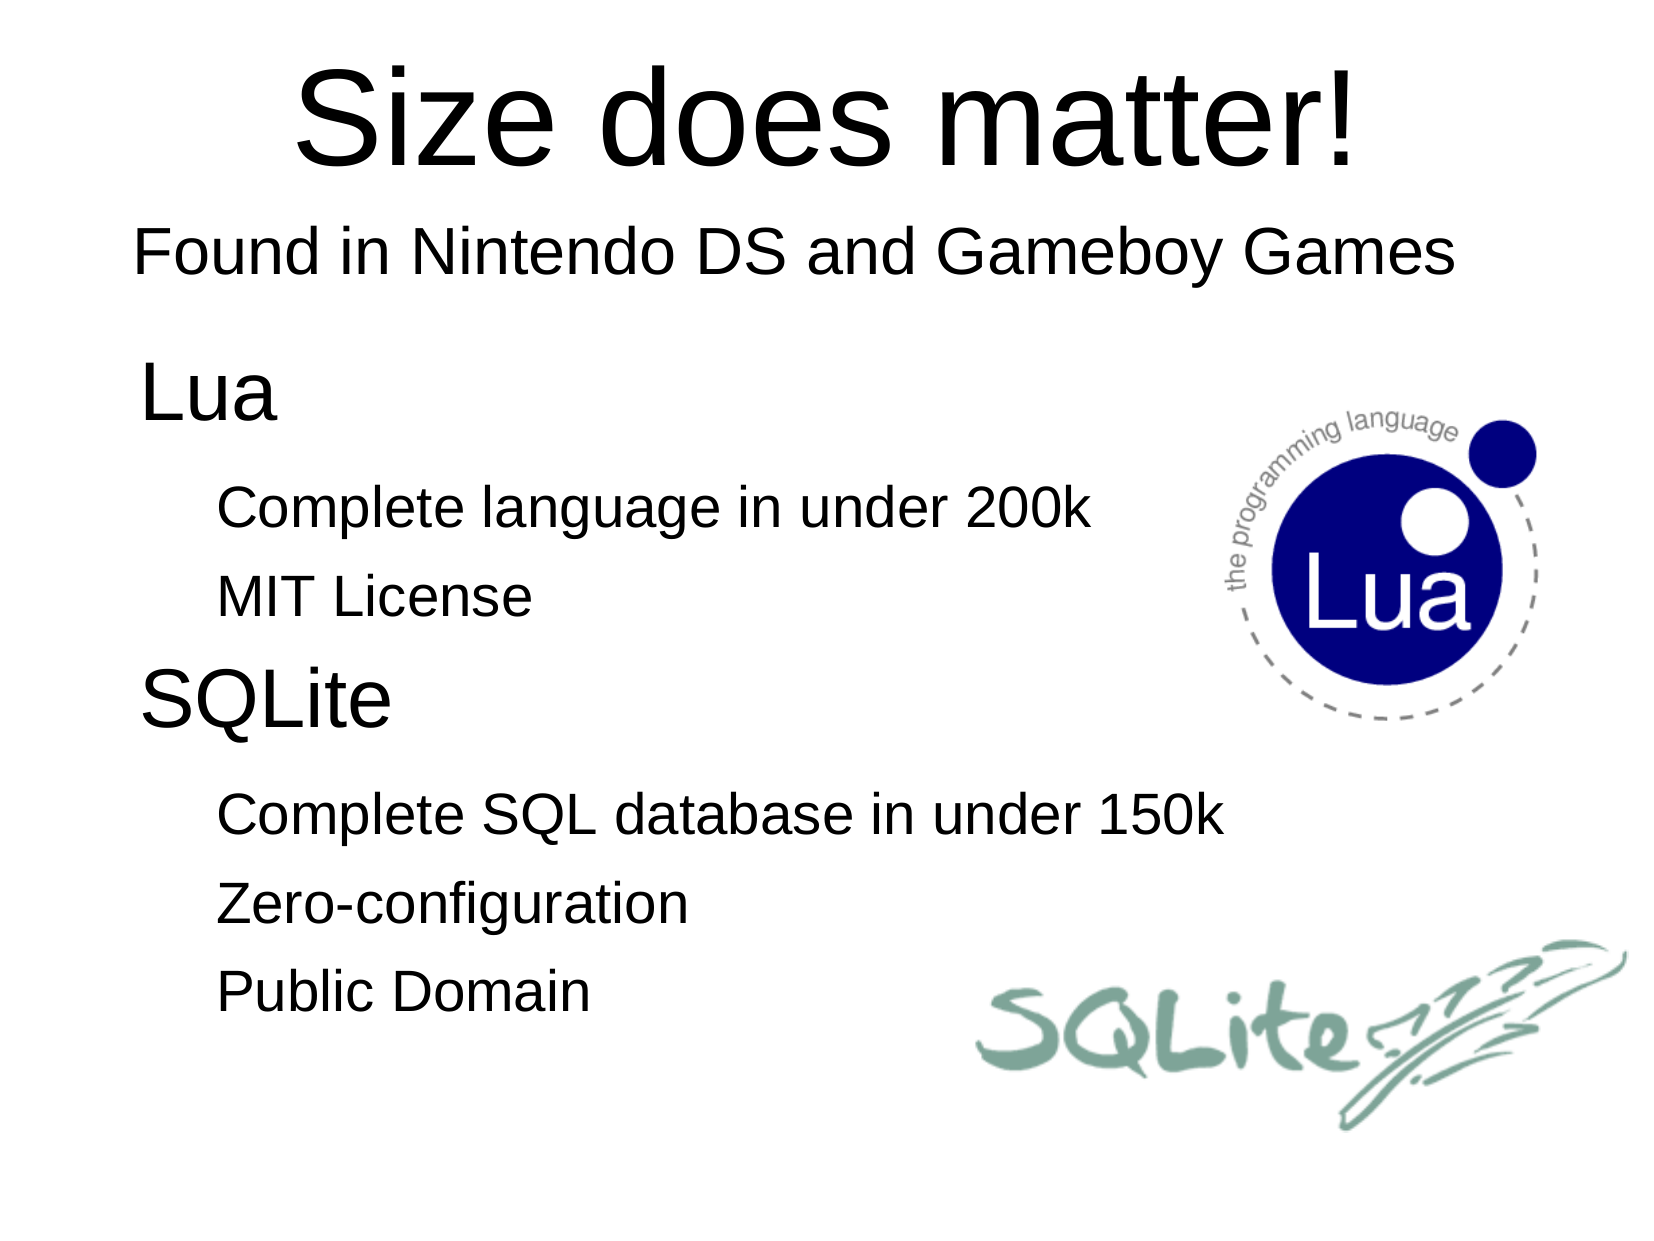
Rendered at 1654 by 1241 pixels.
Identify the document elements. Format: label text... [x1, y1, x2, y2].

picture [1210, 390, 1554, 733]
list Lua Complete language in under 200k MIT License SQLite Complete SQL database in under 150k Zero-configuration Public Domain [121, 344, 1534, 1112]
title Size does matter! [0, 21, 1654, 215]
picture [974, 938, 1629, 1133]
text_box Found in Nintendo DS and Gameboy Games [118, 206, 1506, 297]
